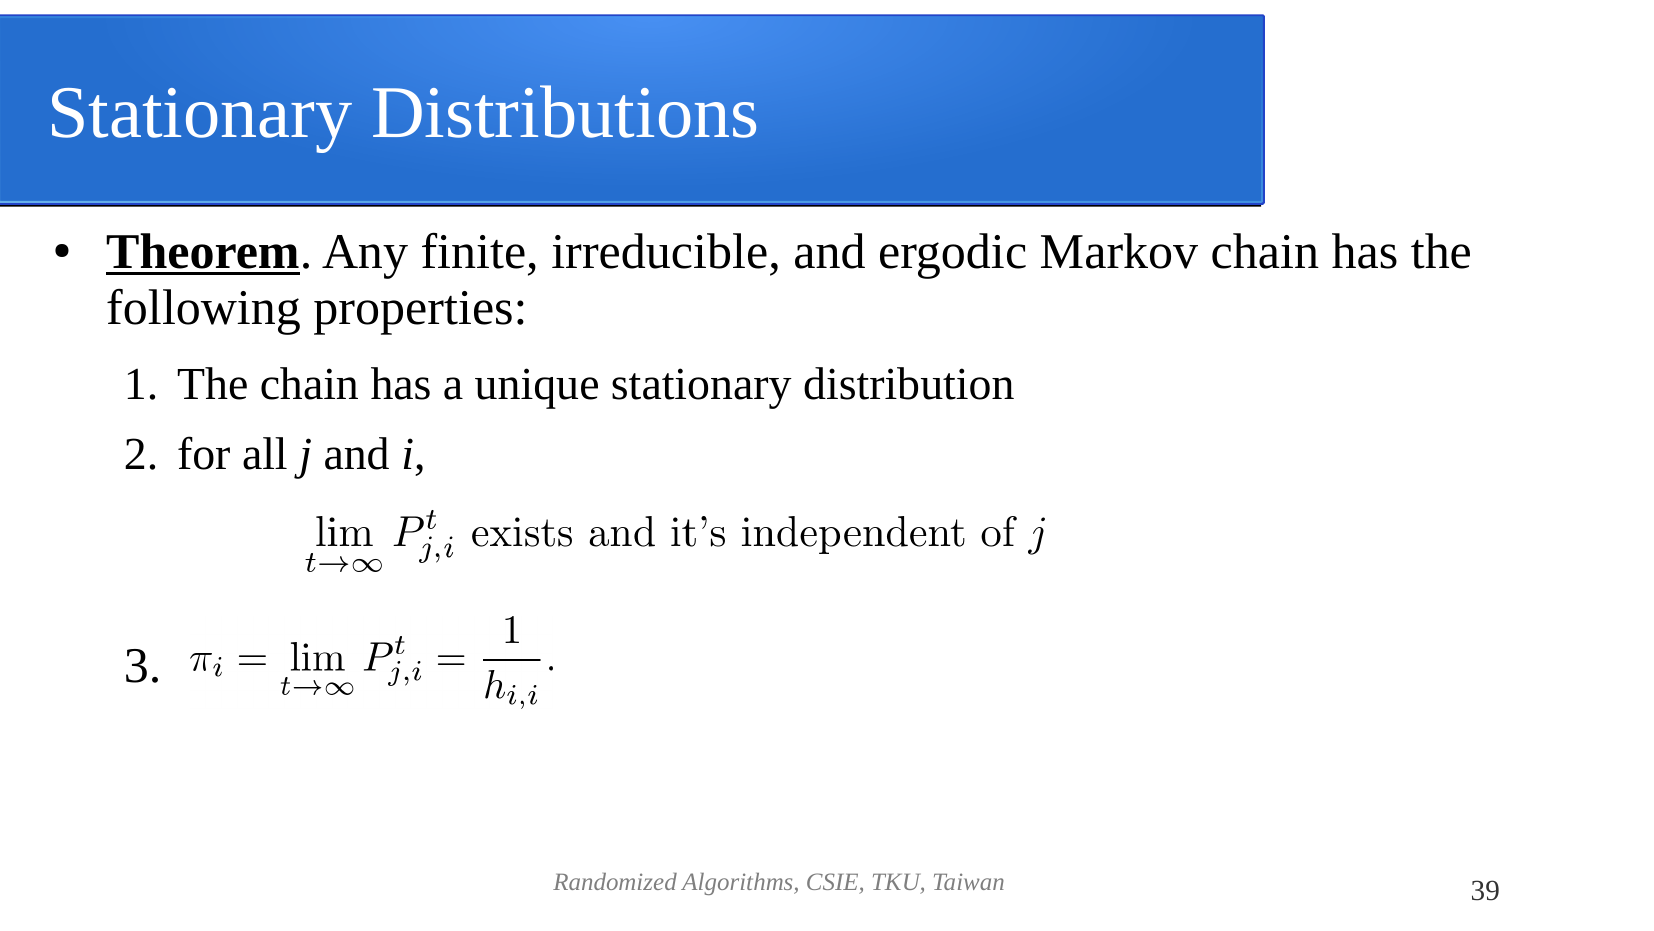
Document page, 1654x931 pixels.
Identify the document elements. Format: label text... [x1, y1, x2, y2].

picture [305, 509, 1045, 572]
title Stationary Distributions [47, 35, 1199, 189]
list Theorem. Any finite, irreducible, and ergodic Markov chain has the following properties: The chain has a unique stationary distribution for all j and i, [35, 224, 1524, 764]
picture [190, 616, 553, 709]
